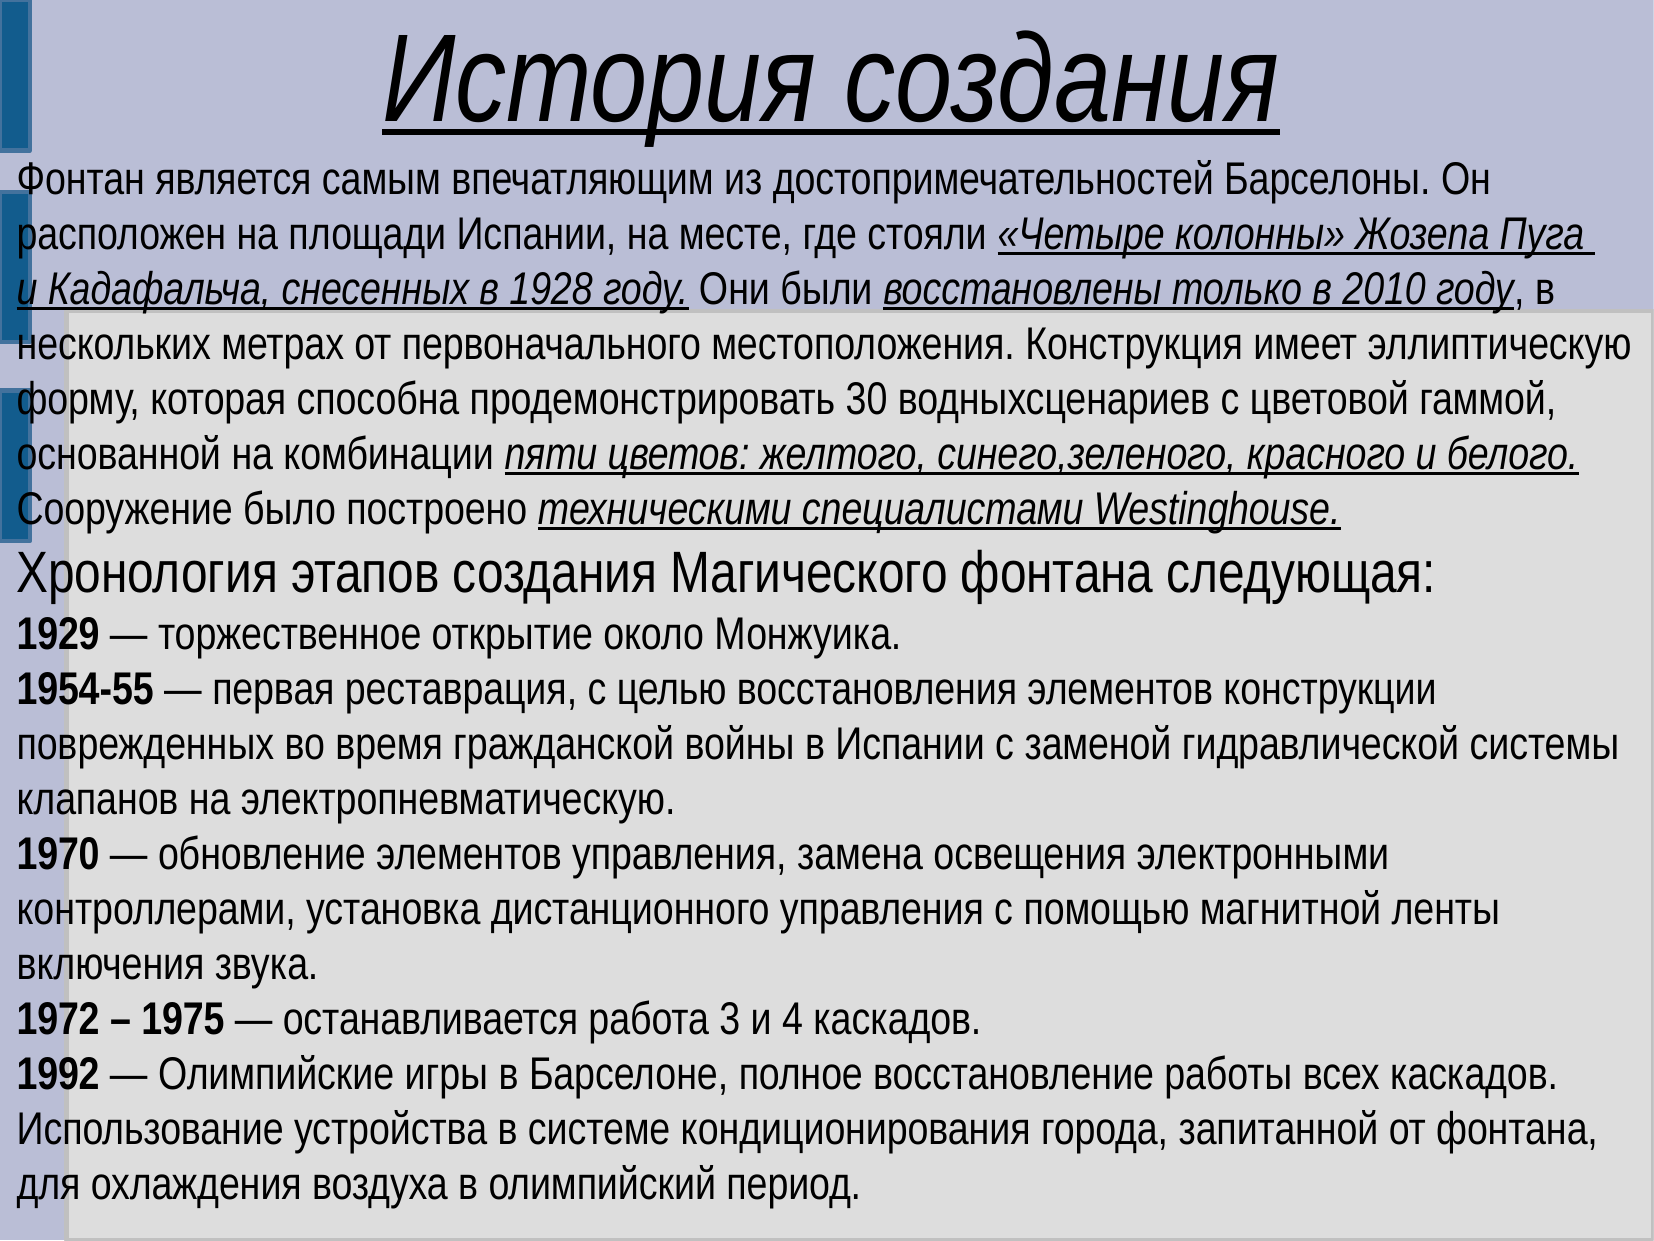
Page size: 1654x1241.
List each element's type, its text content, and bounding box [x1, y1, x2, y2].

text_box Фонтан является самым впечатляющим из достопримечательностей Барселоны. Он расположен на площади Испании, на месте, где стояли «Четыре колонны» Жозепа Пуга и Кадафальча, снесенных в 1928 году. Они были восстановлены только в 2010 году, в нескольких метрах от первоначального местоположения. Конструкция имеет эллиптическую форму, которая способна продемонстрировать 30 водныхсценариев с цветовой гаммой, основанной на комбинации пяти цветов: желтого, синего,зеленого, красного и белого. Сооружение было построено техническими специалистами Westinghouse. Хронология этапов создания Магического фонтана следующая: 1929 — торжественное открытие около Монжуика. 1954-55 — первая реставрация, с целью восстановления элементов конструкции поврежденных во время гражданской войны в Испании с заменой гидравлической системы клапанов на электропневматическую. 1970 — обновление элементов управления, замена освещения электронными контроллерами, установка дистанционного управления с помощью магнитной ленты включения звука. 1972 – 1975 — останавливается работа 3 и 4 каскадов. 1992 — Олимпийские игры в Барселоне, полное восстановление работы всех каскадов. Использование устройства в системе кондиционирования города, запитанной от фонтана, для охлаждения воздуха в олимпийский период. [1, 141, 1607, 1212]
title История создания [330, 0, 1332, 130]
